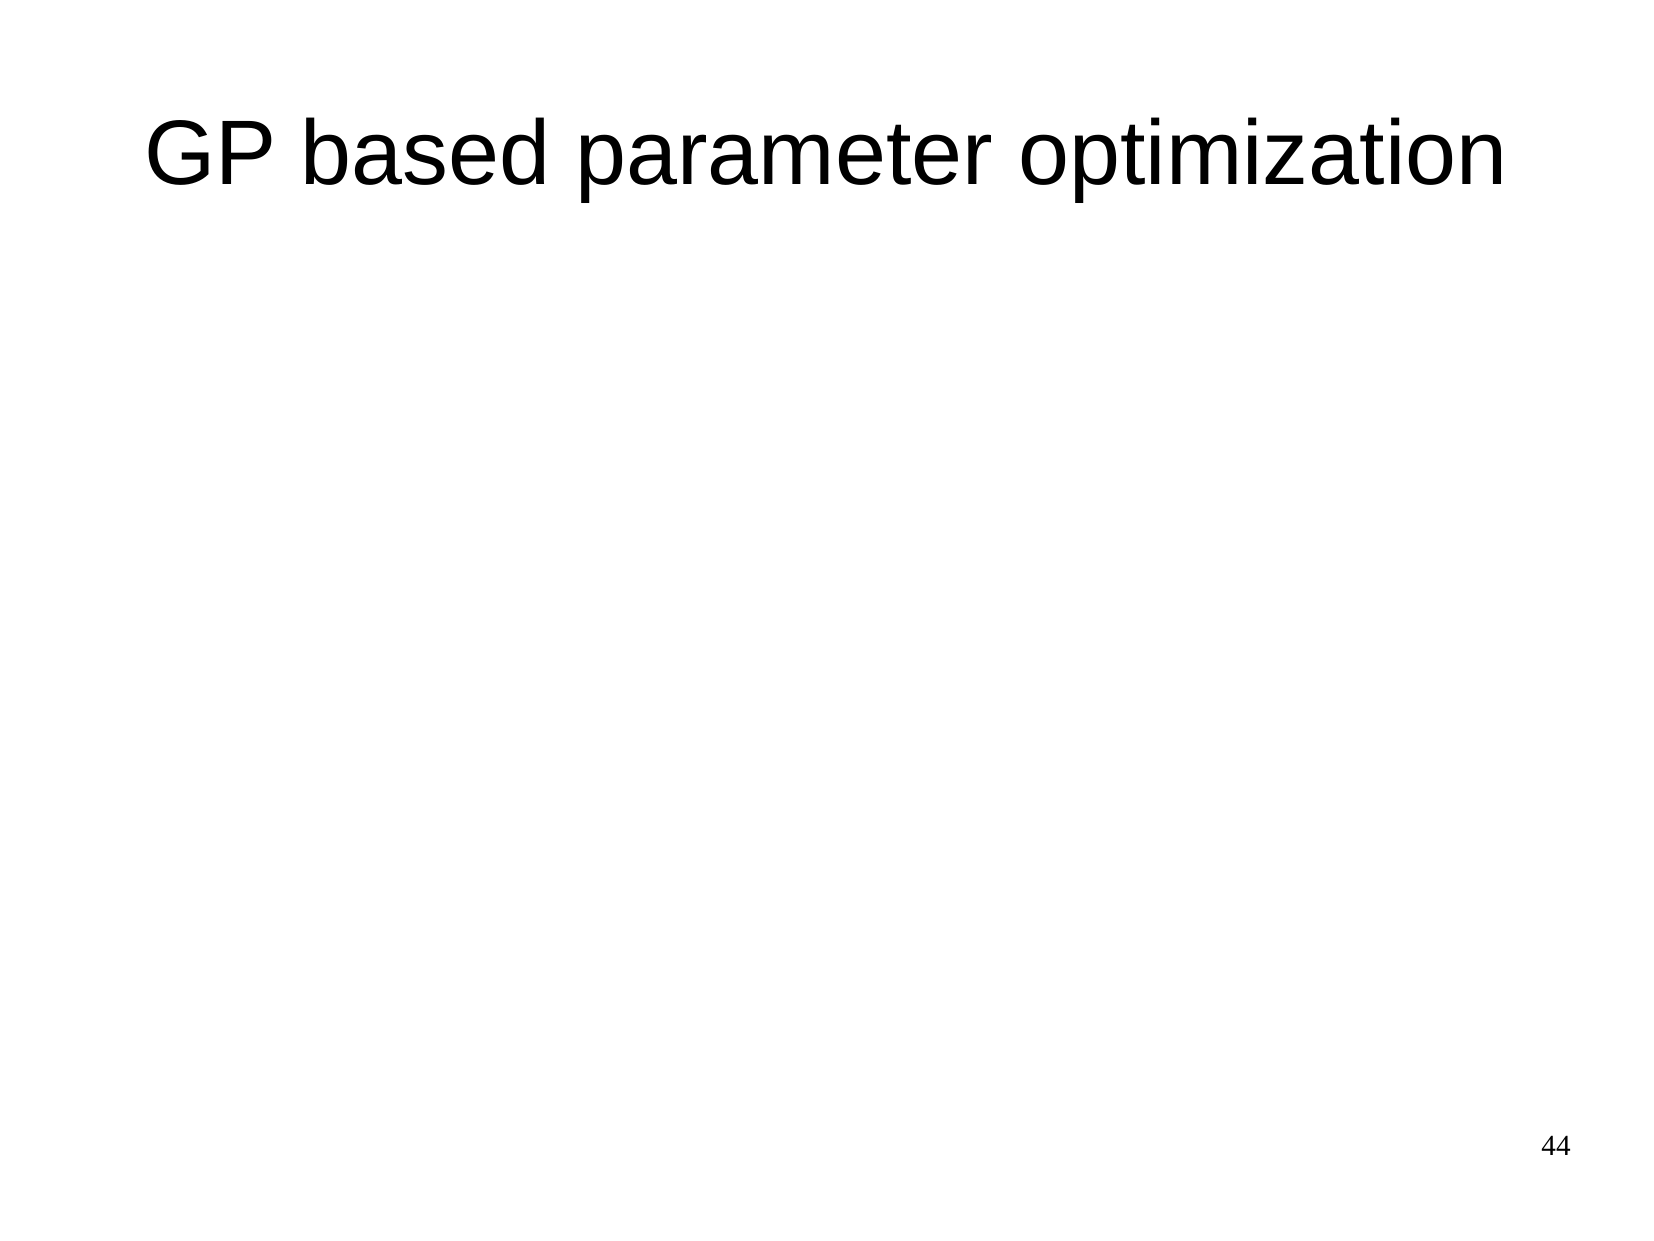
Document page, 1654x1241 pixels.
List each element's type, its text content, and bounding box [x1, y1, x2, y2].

title GP based parameter optimization [82, 49, 1571, 257]
